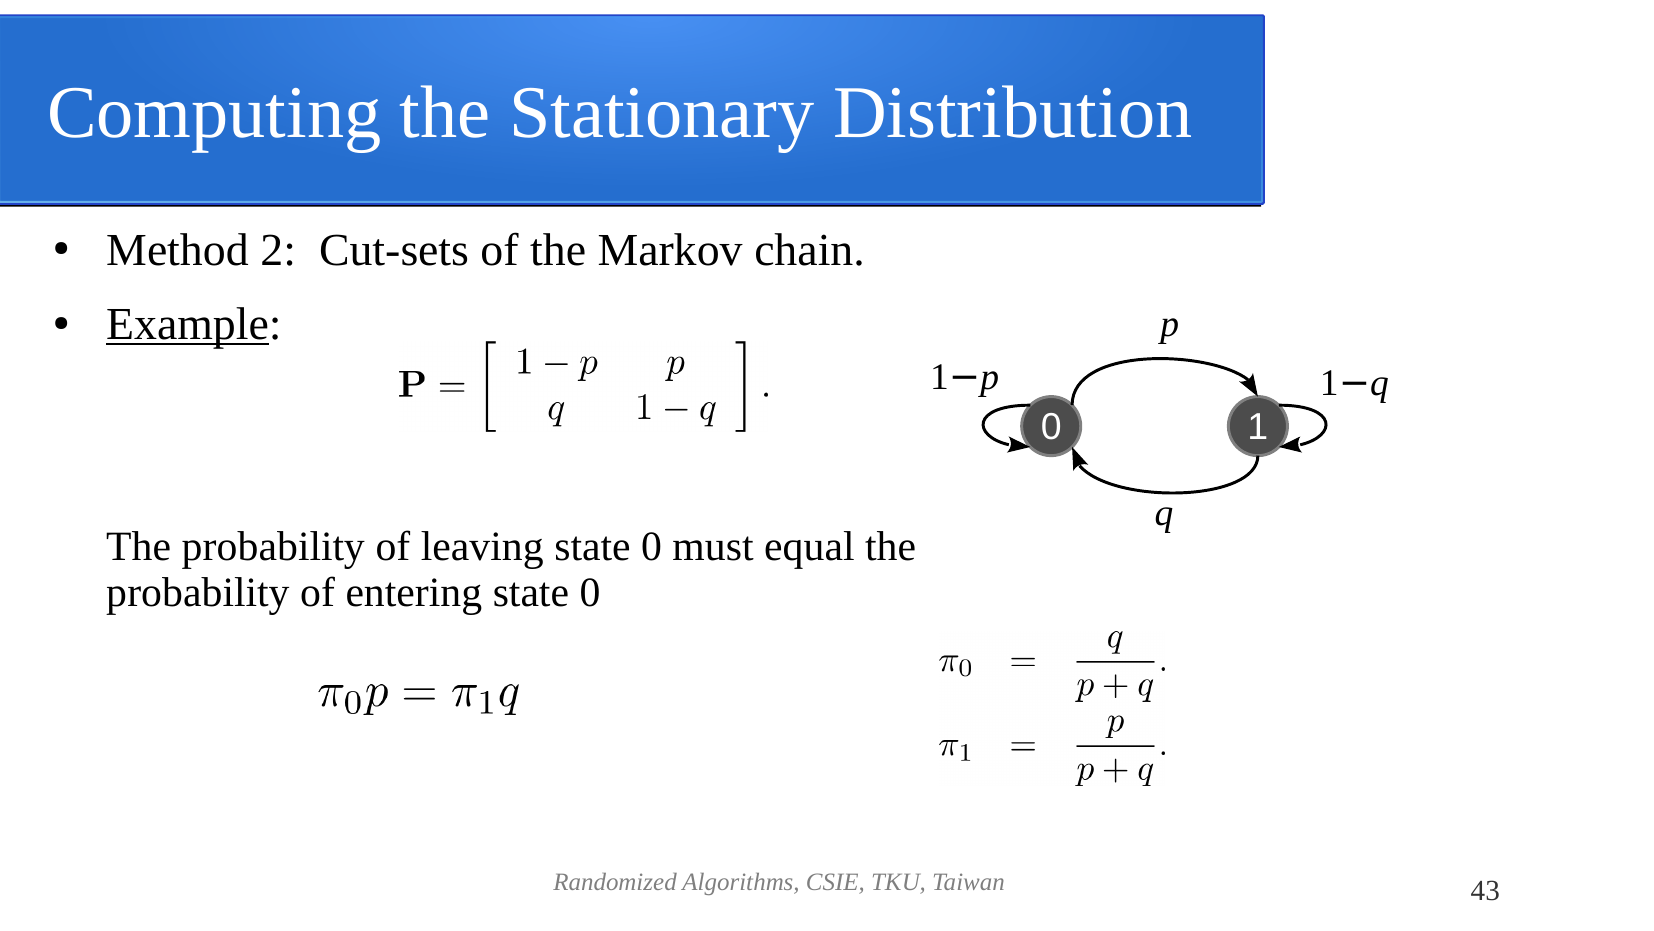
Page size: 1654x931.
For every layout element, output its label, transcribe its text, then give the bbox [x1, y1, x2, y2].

text_box p [1145, 295, 1217, 352]
text_box 1−q [1305, 348, 1424, 414]
text_box 1−p [915, 342, 1034, 408]
text_box q [1139, 484, 1211, 541]
picture [939, 631, 1165, 786]
picture [318, 684, 519, 715]
picture [399, 341, 768, 432]
list Method 2: Cut-sets of the Markov chain. Example: The probability of leaving state 0 must equal the probability of entering state 0 [35, 224, 969, 764]
title Computing the Stationary Distribution [47, 35, 1199, 189]
text_box 1 [1228, 396, 1288, 456]
text_box 0 [1021, 396, 1081, 456]
